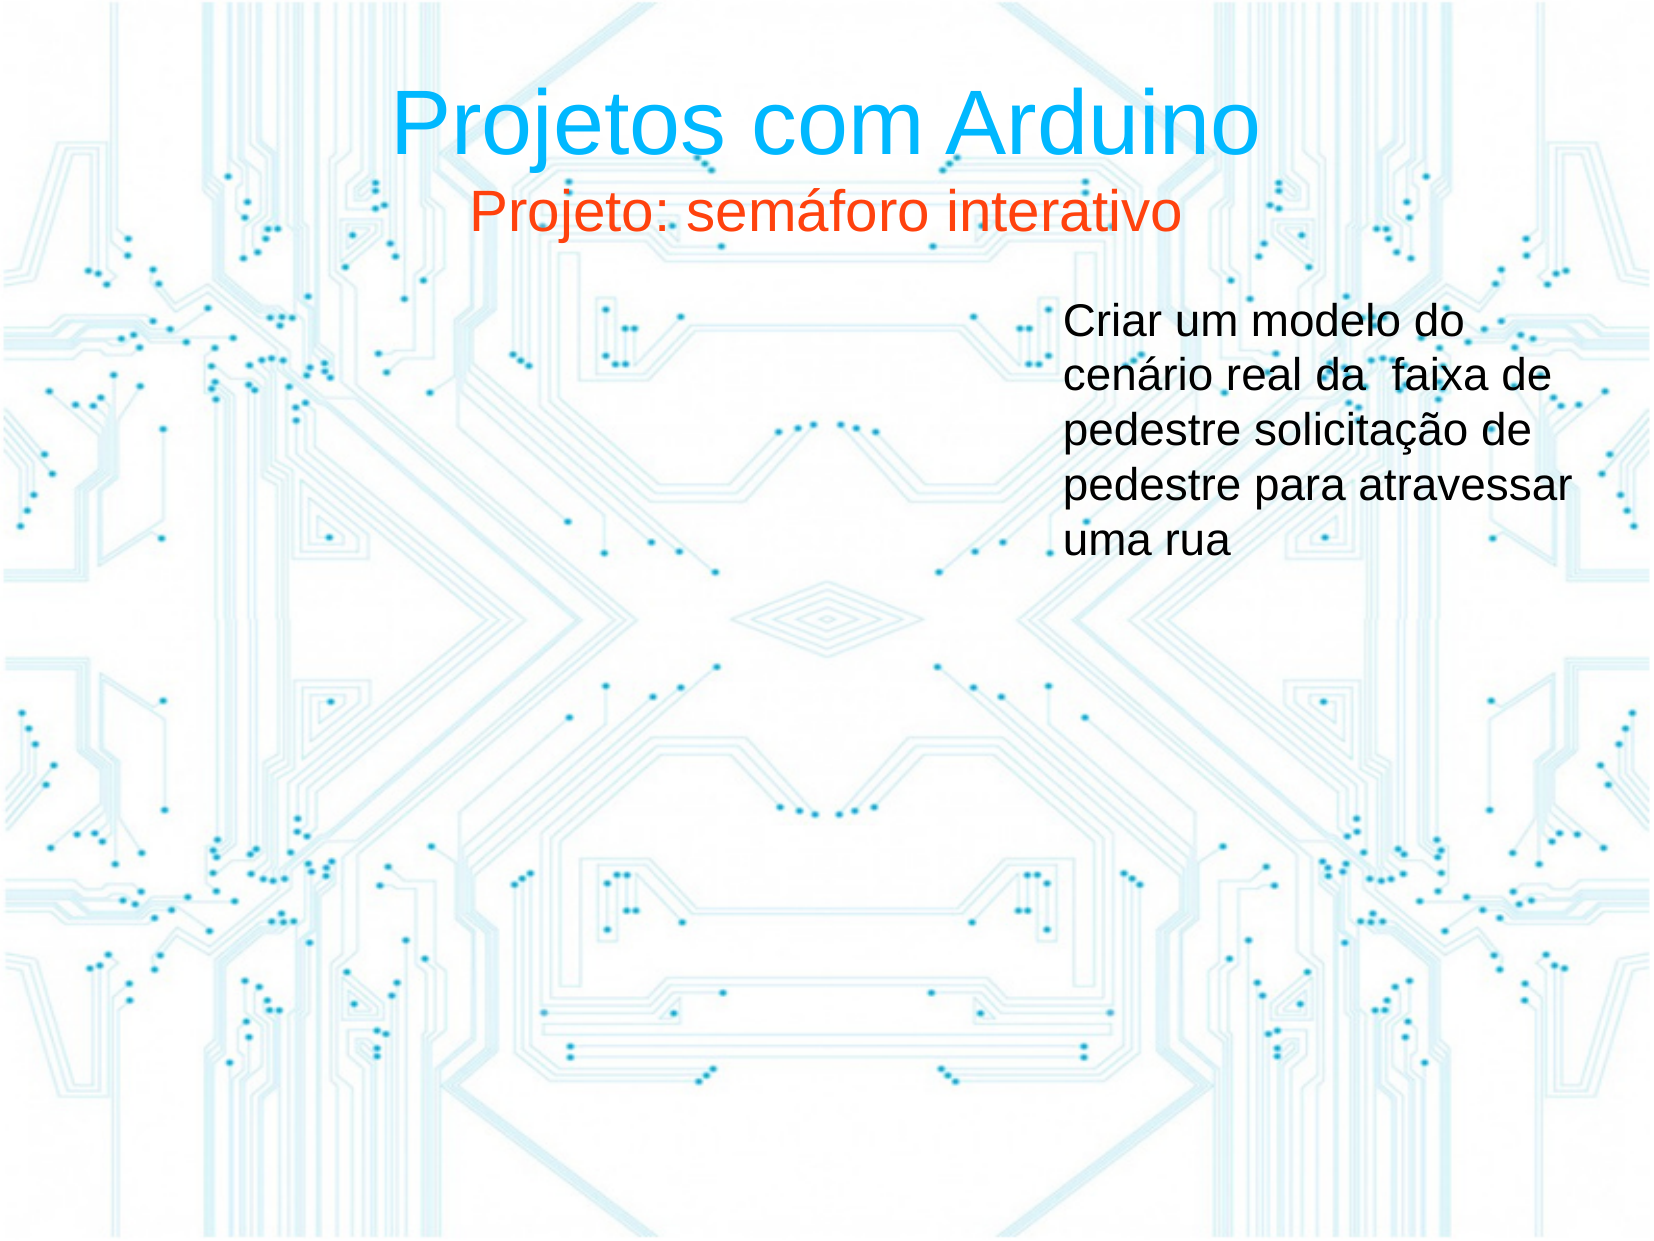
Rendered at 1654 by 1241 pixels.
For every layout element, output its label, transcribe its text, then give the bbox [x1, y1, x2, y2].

title Projetos com Arduino Projeto: semáforo interativo [82, 62, 1571, 244]
list Criar um modelo do cenário real da faixa de pedestre solicitação de pedestre para atravessar uma rua [1062, 290, 1607, 957]
picture [82, 307, 1063, 993]
